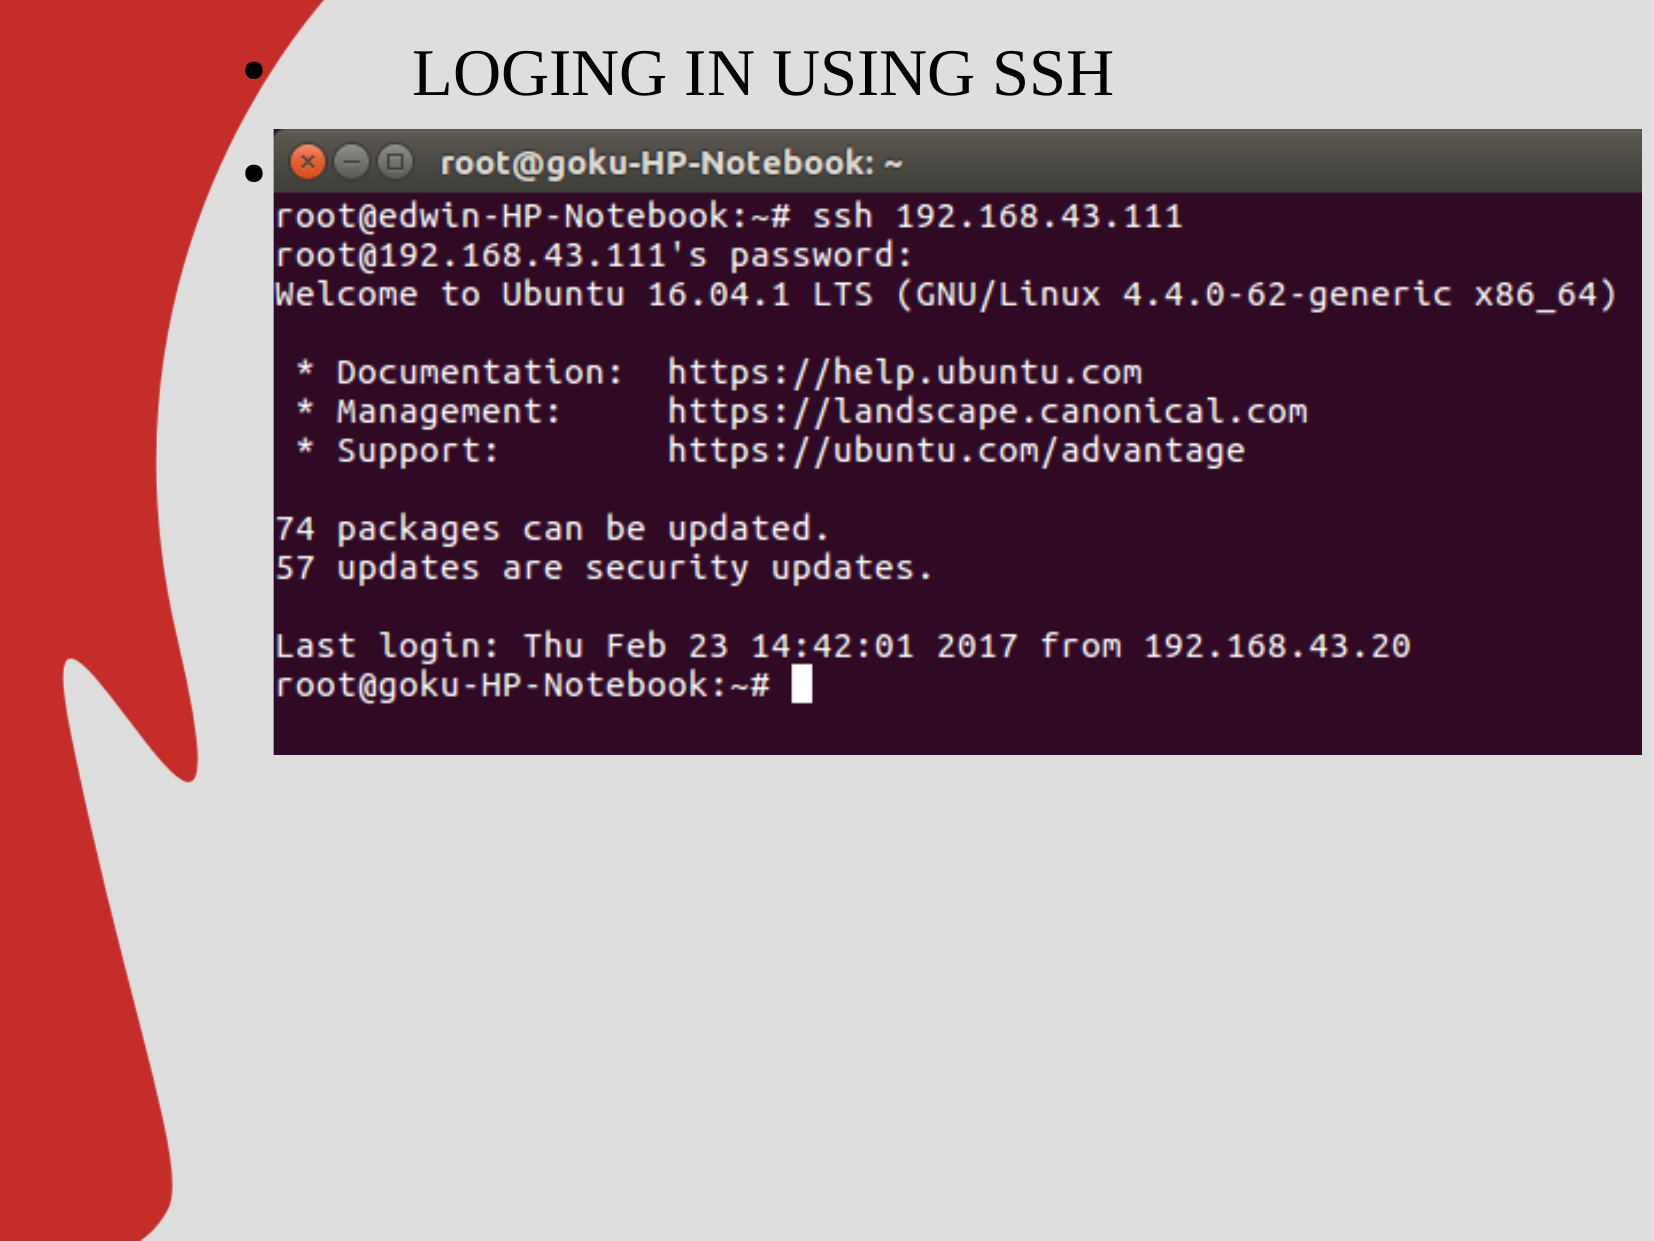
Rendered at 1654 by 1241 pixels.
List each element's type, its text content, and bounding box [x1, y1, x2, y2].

title [82, 49, 224, 257]
picture [0, 0, 1654, 1241]
list LOGING IN USING SSH [224, 35, 1654, 755]
